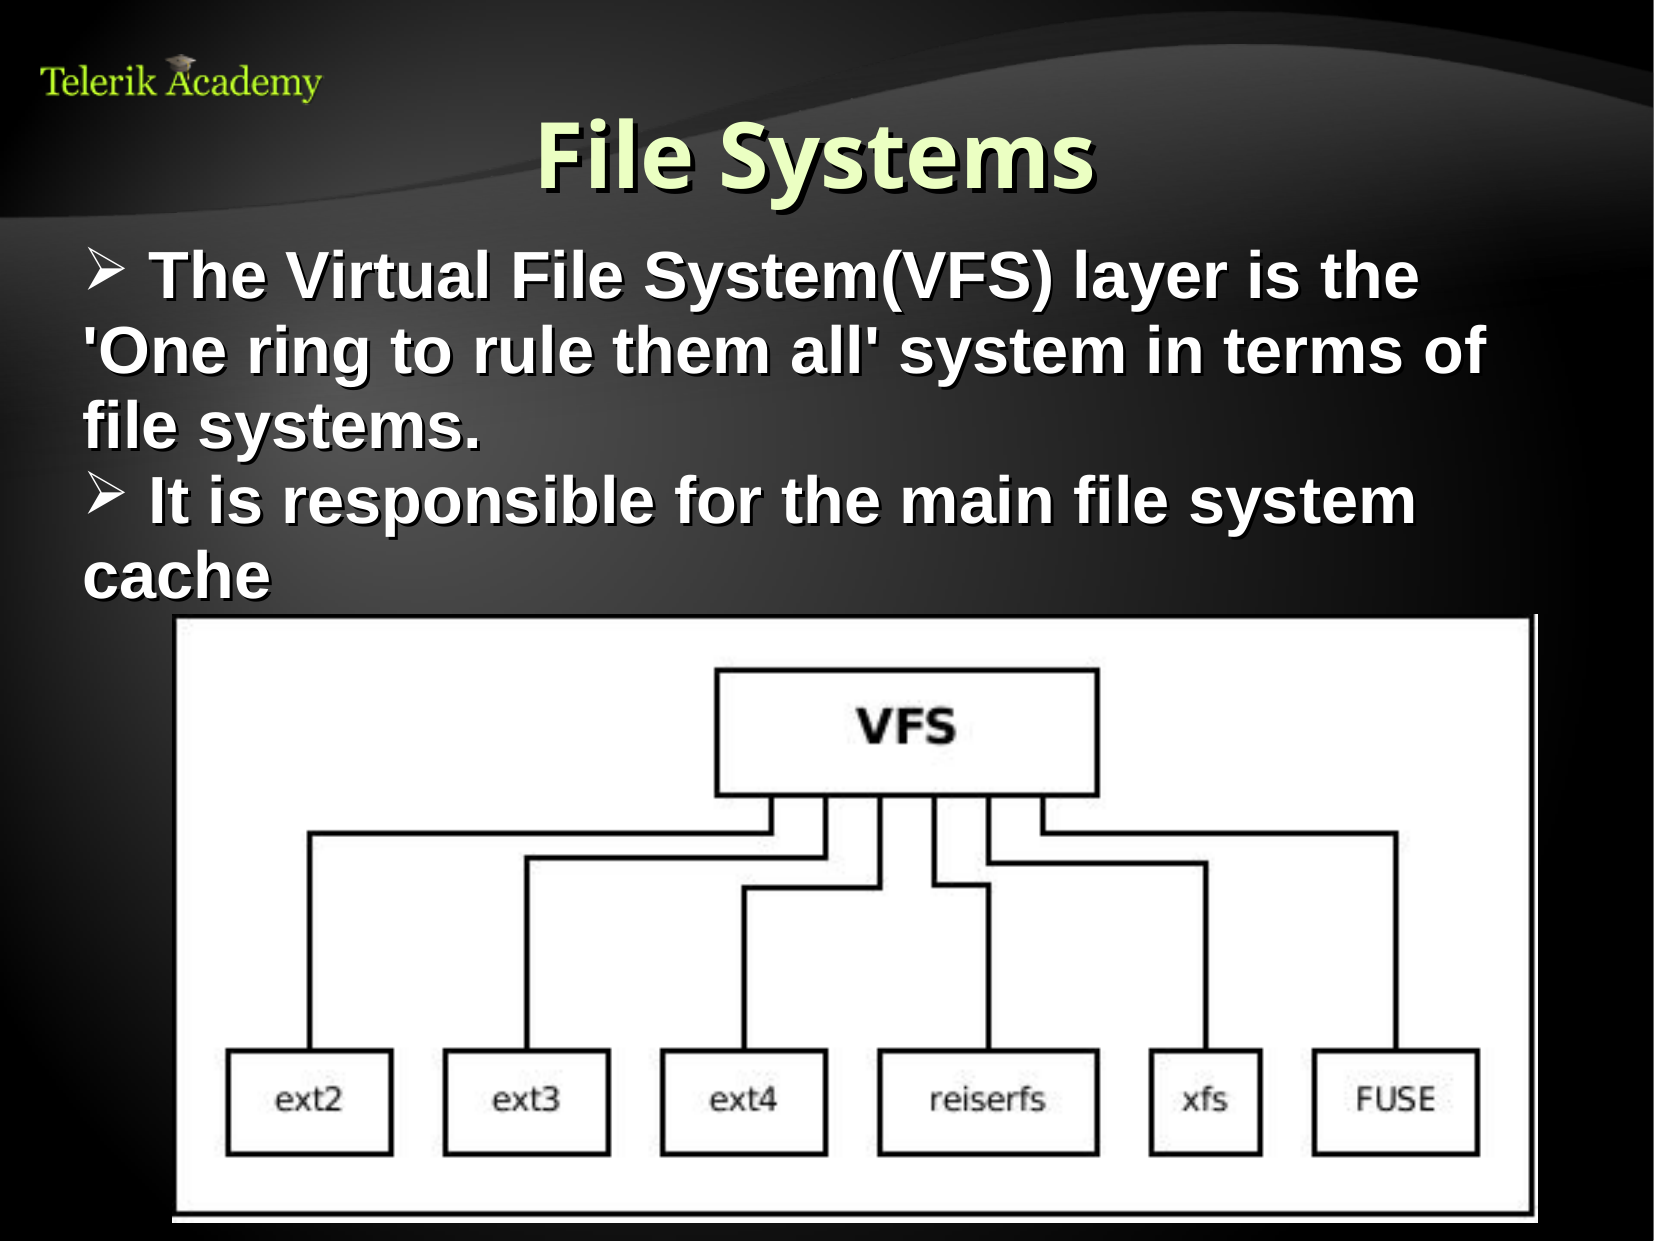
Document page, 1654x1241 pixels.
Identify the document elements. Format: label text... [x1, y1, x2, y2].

picture [0, 0, 1654, 1241]
subtitle The Virtual File System(VFS) layer is the 'One ring to rule them all' system in terms of file systems. It is responsible for the main file system cache [82, 177, 1538, 898]
title File Systems [82, 49, 1571, 257]
